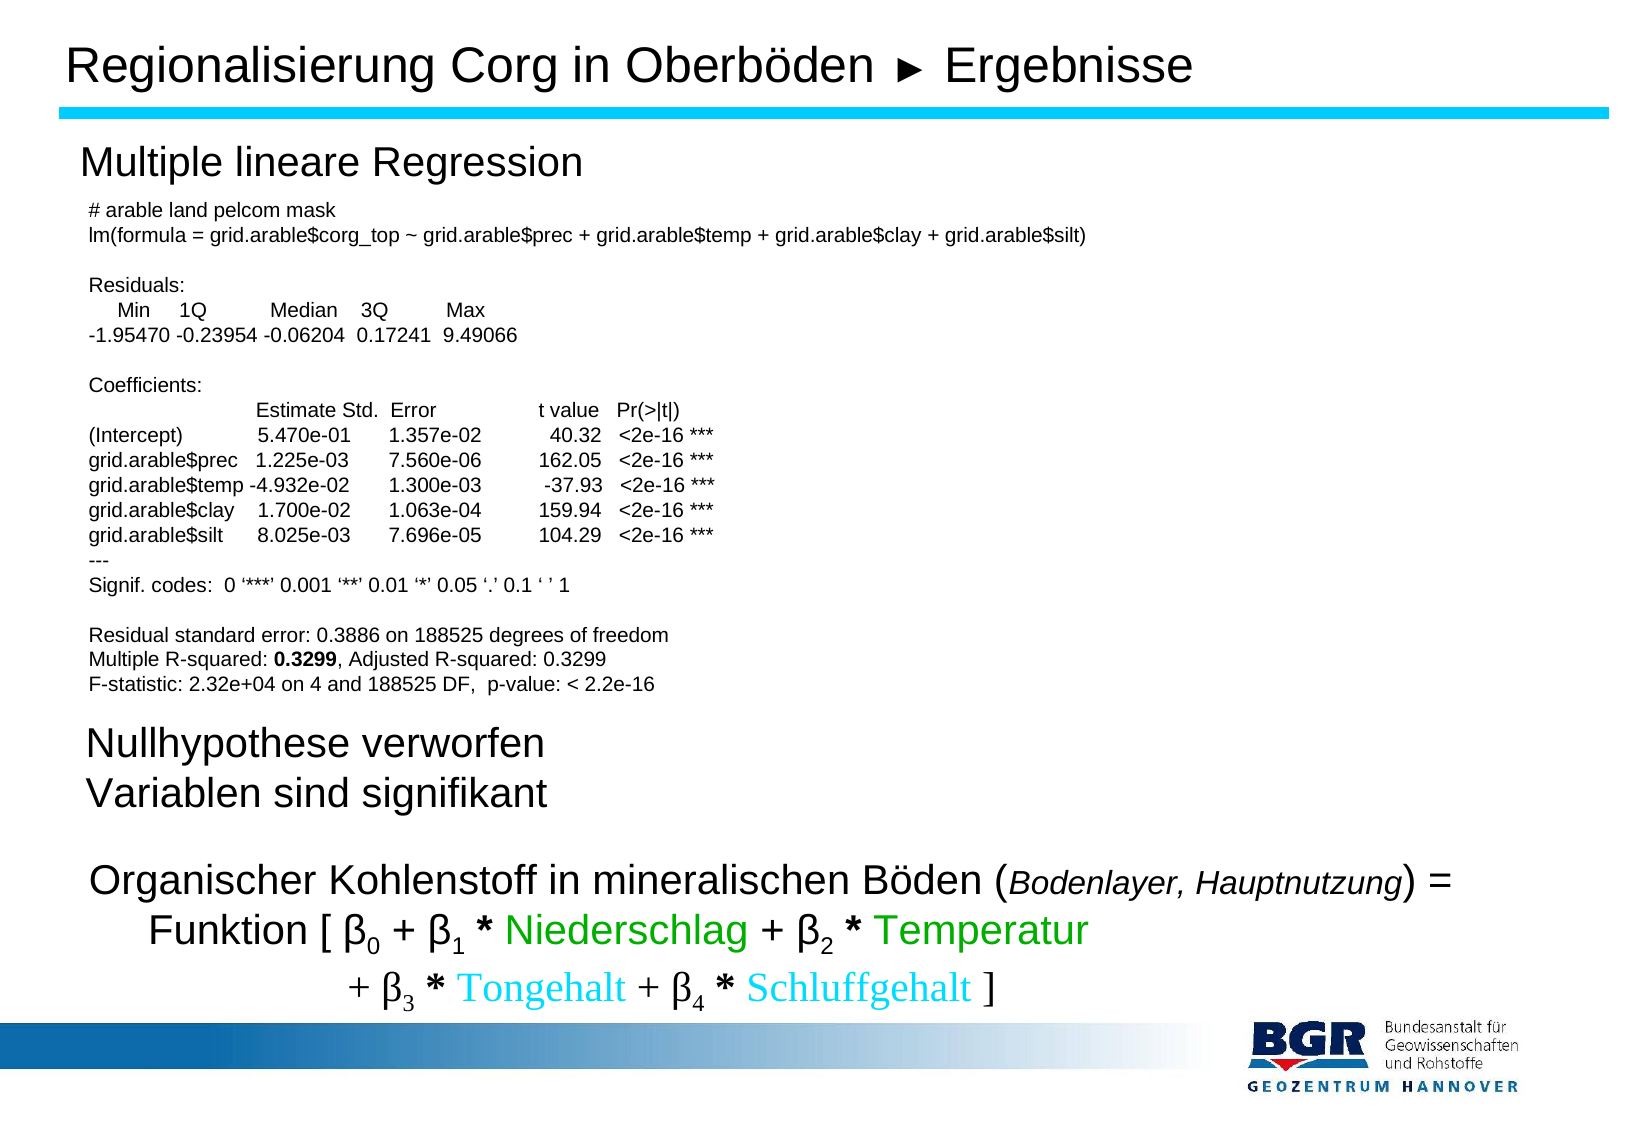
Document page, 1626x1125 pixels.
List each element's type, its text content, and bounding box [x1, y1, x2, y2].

text_box Nullhypothese verworfen Variablen sind signifikant [70, 708, 563, 824]
text_box # arable land pelcom mask lm(formula = grid.arable$corg_top ~ grid.arable$prec + grid.arable$temp + grid.arable$clay + grid.arable$silt) Residuals: Min 1Q Median 3Q Max -1.95470 -0.23954 -0.06204 0.17241 9.49066 Coefficients: Estimate Std. Error t value Pr(>|t|) (Intercept) 5.470e-01 1.357e-02 40.32 <2e-16 *** grid.arable$prec 1.225e-03 7.560e-06 162.05 <2e-16 *** grid.arable$temp -4.932e-02 1.300e-03 -37.93 <2e-16 *** grid.arable$clay 1.700e-02 1.063e-04 159.94 <2e-16 *** grid.arable$silt 8.025e-03 7.696e-05 104.29 <2e-16 *** --- Signif. codes: 0 ‘***’ 0.001 ‘**’ 0.01 ‘*’ 0.05 ‘.’ 0.1 ‘ ’ 1 Residual standard error: 0.3886 on 188525 degrees of freedom Multiple R-squared: 0.3299, Adjusted R-squared: 0.3299 F-statistic: 2.32e+04 on 4 and 188525 DF, p-value: < 2.2e-16 [73, 189, 1103, 729]
text_box Organischer Kohlenstoff in mineralischen Böden (Bodenlayer, Hauptnutzung) = Funktion [ β0 + β1 * Niederschlag + β2 * Temperatur + β3 * Tongehalt + β4 * Schluffgehalt ] [74, 845, 1478, 1020]
picture [0, 1016, 1590, 1100]
text_box Multiple lineare Regression [64, 127, 599, 193]
text_box Regionalisierung Corg in Oberböden ► Ergebnisse [50, 24, 1224, 101]
